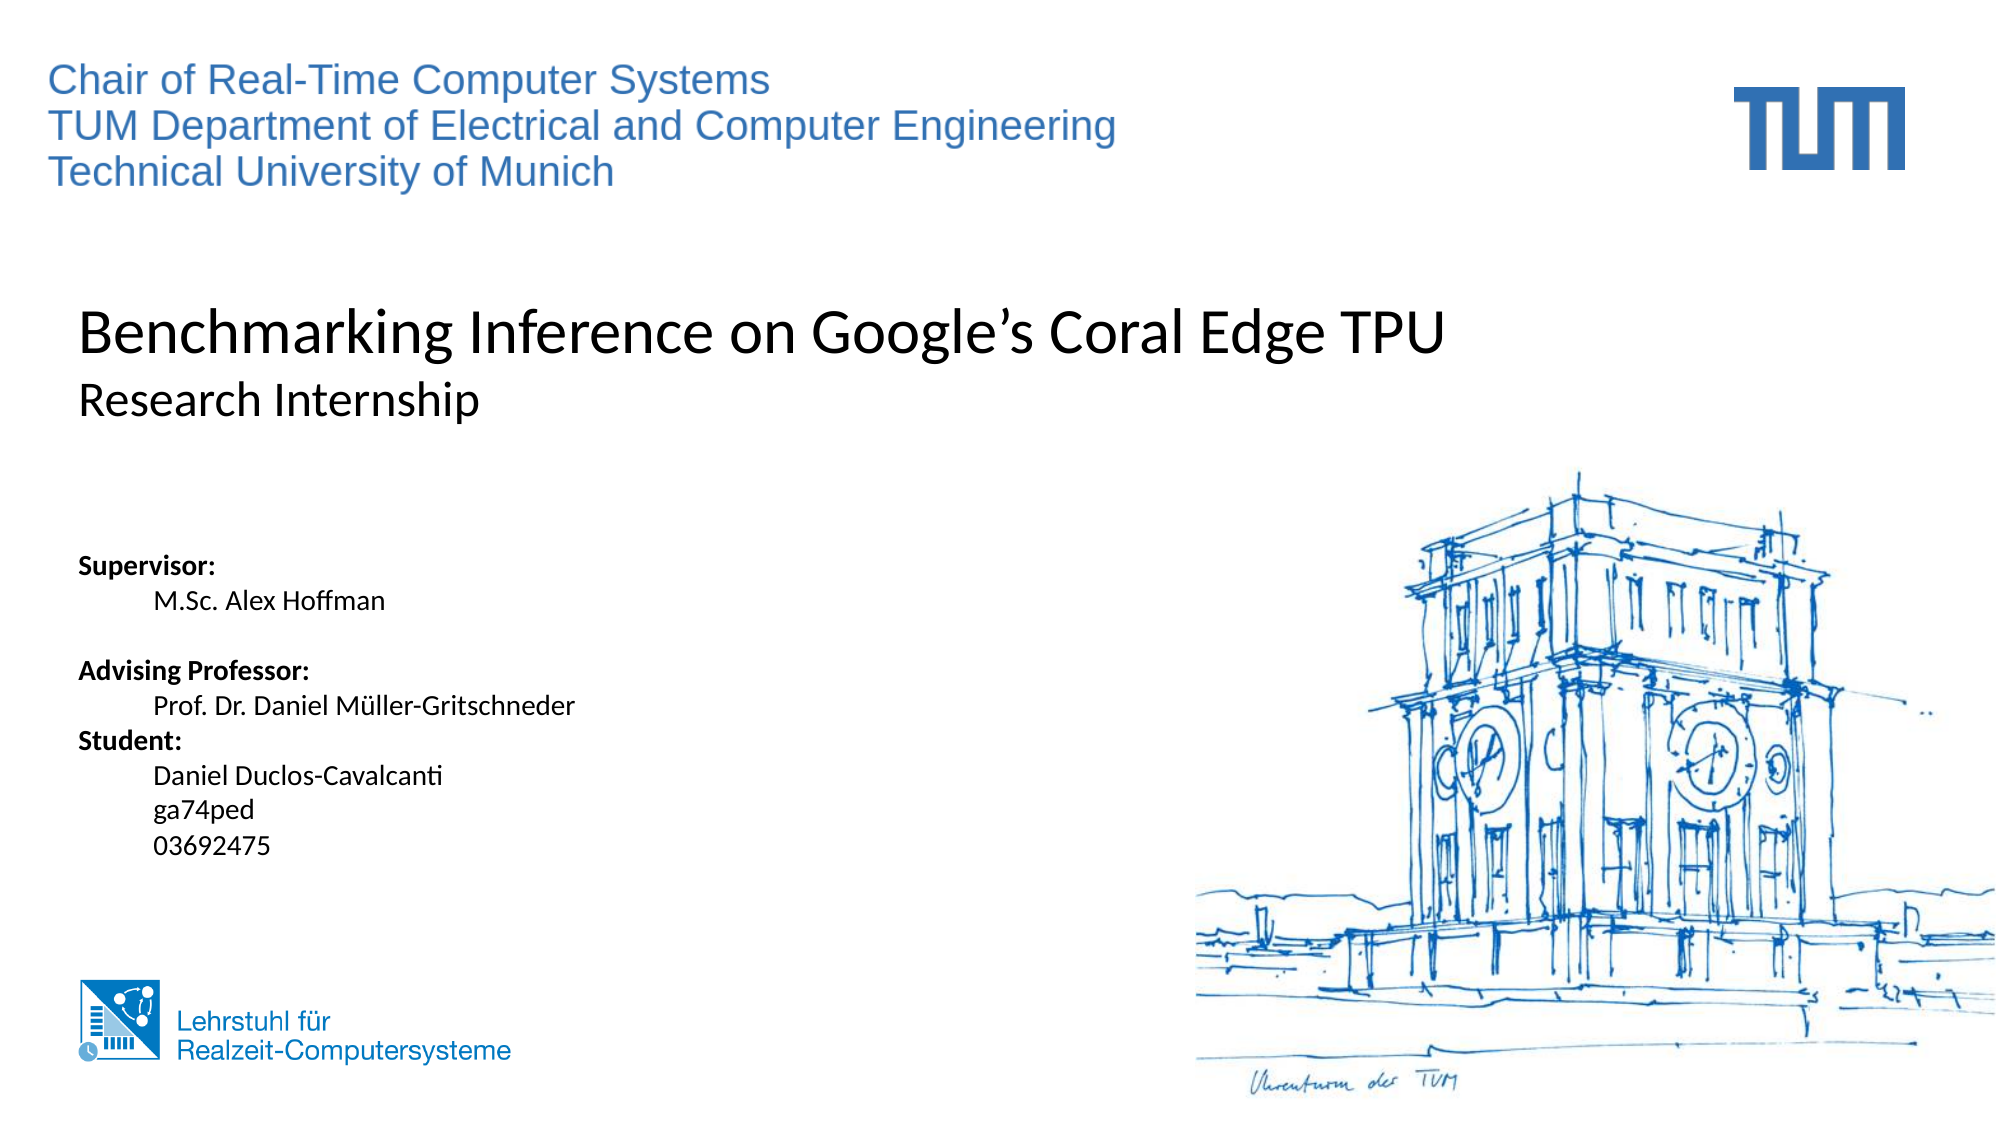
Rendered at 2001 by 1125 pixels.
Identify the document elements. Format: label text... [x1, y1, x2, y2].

picture [1195, 426, 1996, 1125]
picture [1734, 87, 1905, 170]
text_box Benchmarking Inference on Google’s Coral Edge TPU Research Internship Supervisor: M.Sc. Alex Hoffman Advising Professor: Prof. Dr. Daniel Müller-Gritschneder Student: Daniel Duclos-Cavalcanti ga74ped 03692475 [63, 273, 1931, 936]
picture [41, 58, 1124, 199]
picture [73, 972, 514, 1069]
